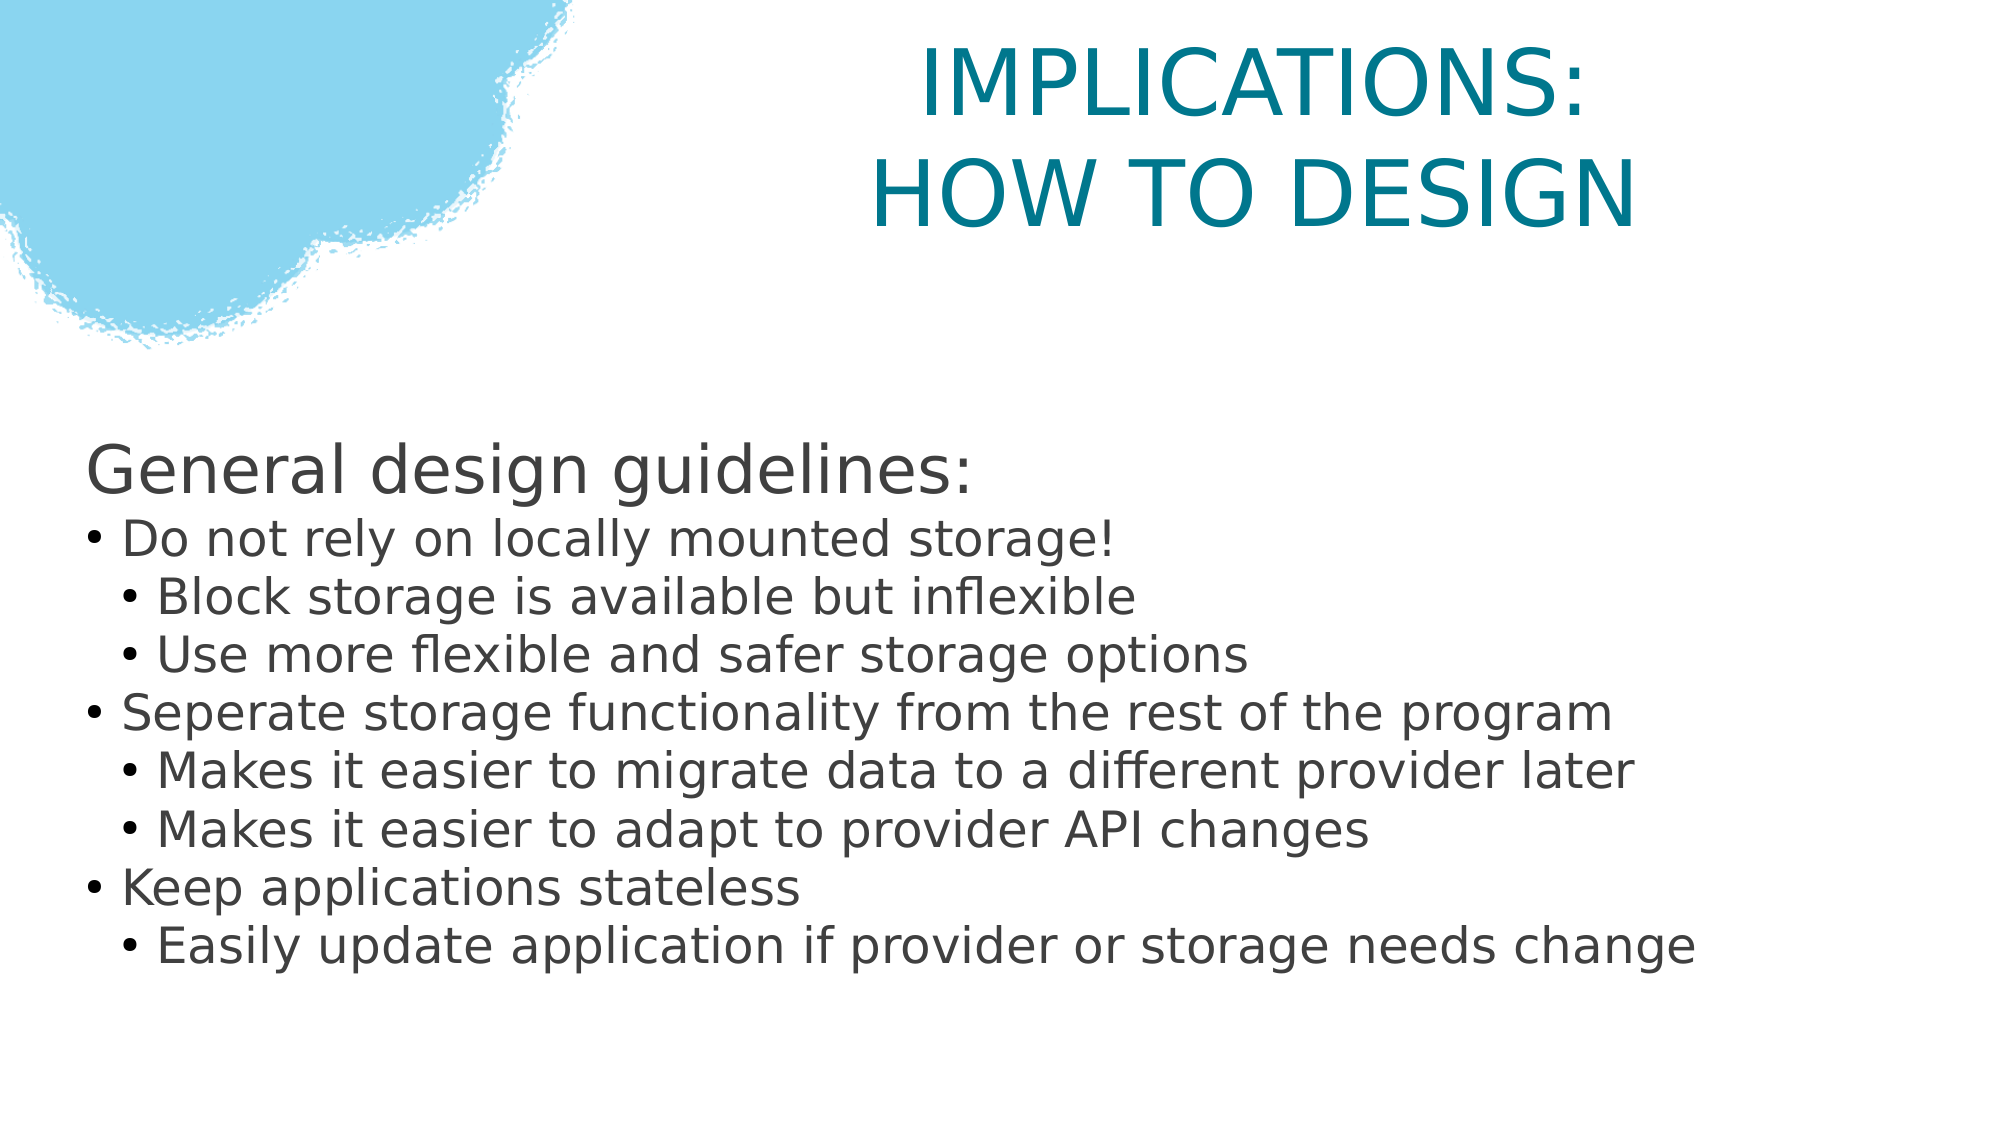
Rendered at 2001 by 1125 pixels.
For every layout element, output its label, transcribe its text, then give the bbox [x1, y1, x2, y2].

text_box Implications: How to design [509, 0, 2000, 252]
text_box General design guidelines: Do not rely on locally mounted storage! Block storage is available but inflexible Use more flexible and safer storage options Seperate storage functionality from the rest of the program Makes it easier to migrate data to a different provider later Makes it easier to adapt to provider API changes Keep applications stateless Easily update application if provider or storage needs change [70, 424, 1961, 981]
